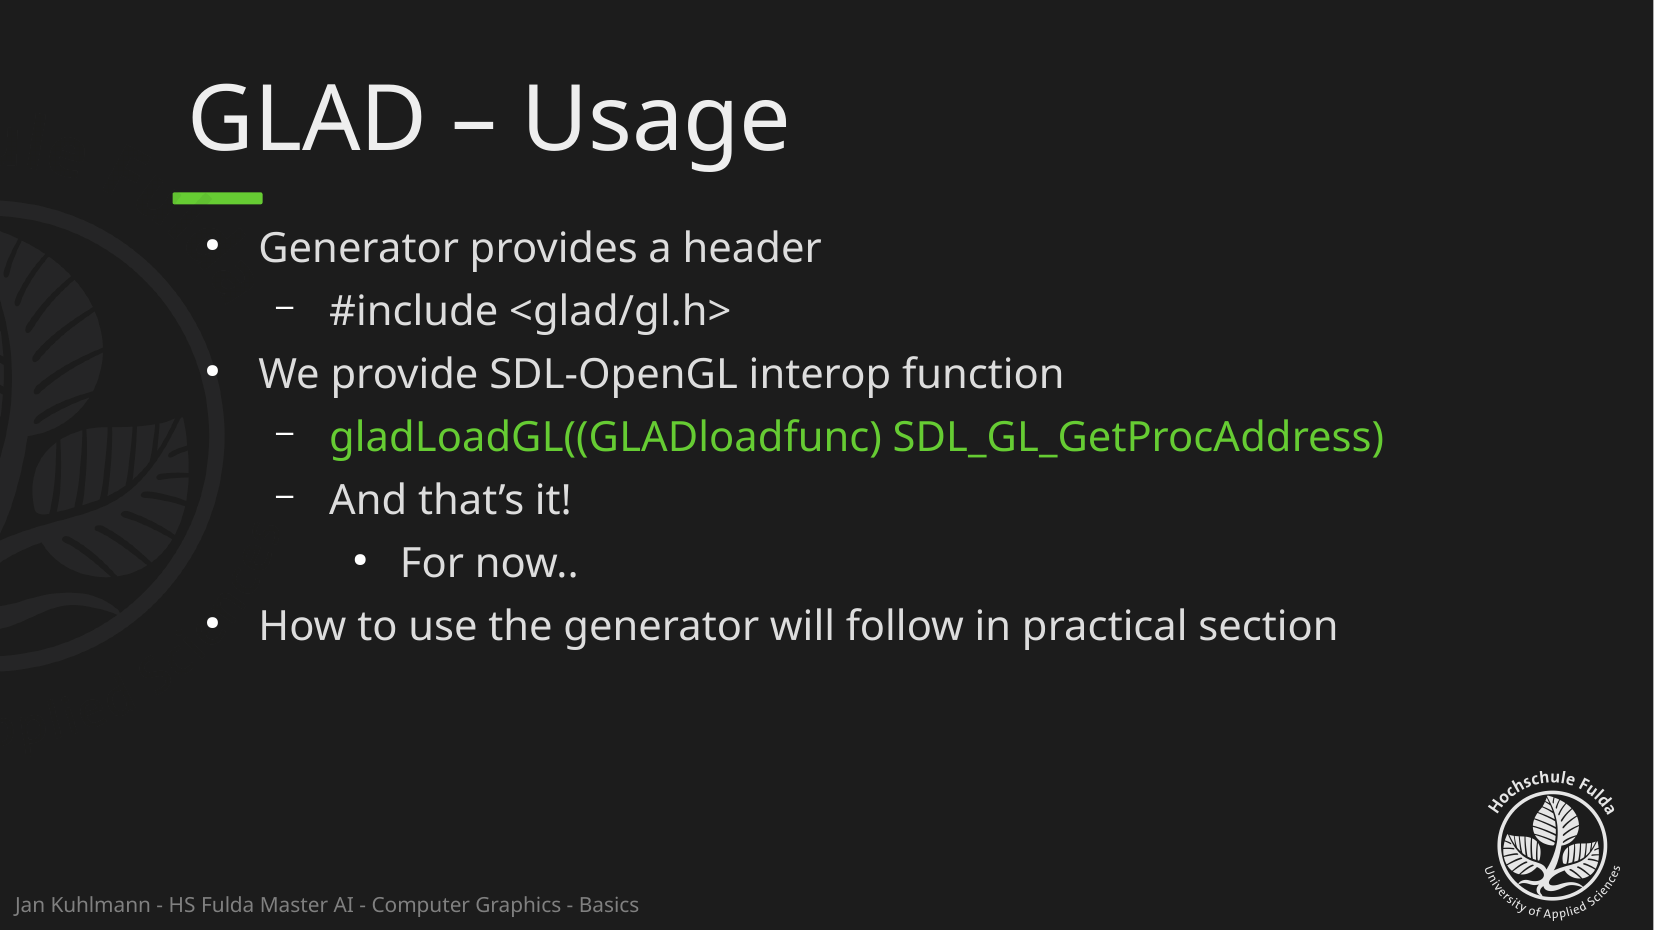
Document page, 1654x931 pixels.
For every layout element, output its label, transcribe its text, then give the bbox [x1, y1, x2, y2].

list Generator provides a header #include <glad/gl.h> We provide SDL-OpenGL interop function gladLoadGL((GLADloadfunc) SDL_GL_GetProcAddress) And that’s it! For now.. How to use the generator will follow in practical section [187, 217, 1571, 758]
picture [1485, 771, 1620, 921]
title GLAD – Usage [187, 37, 1571, 193]
